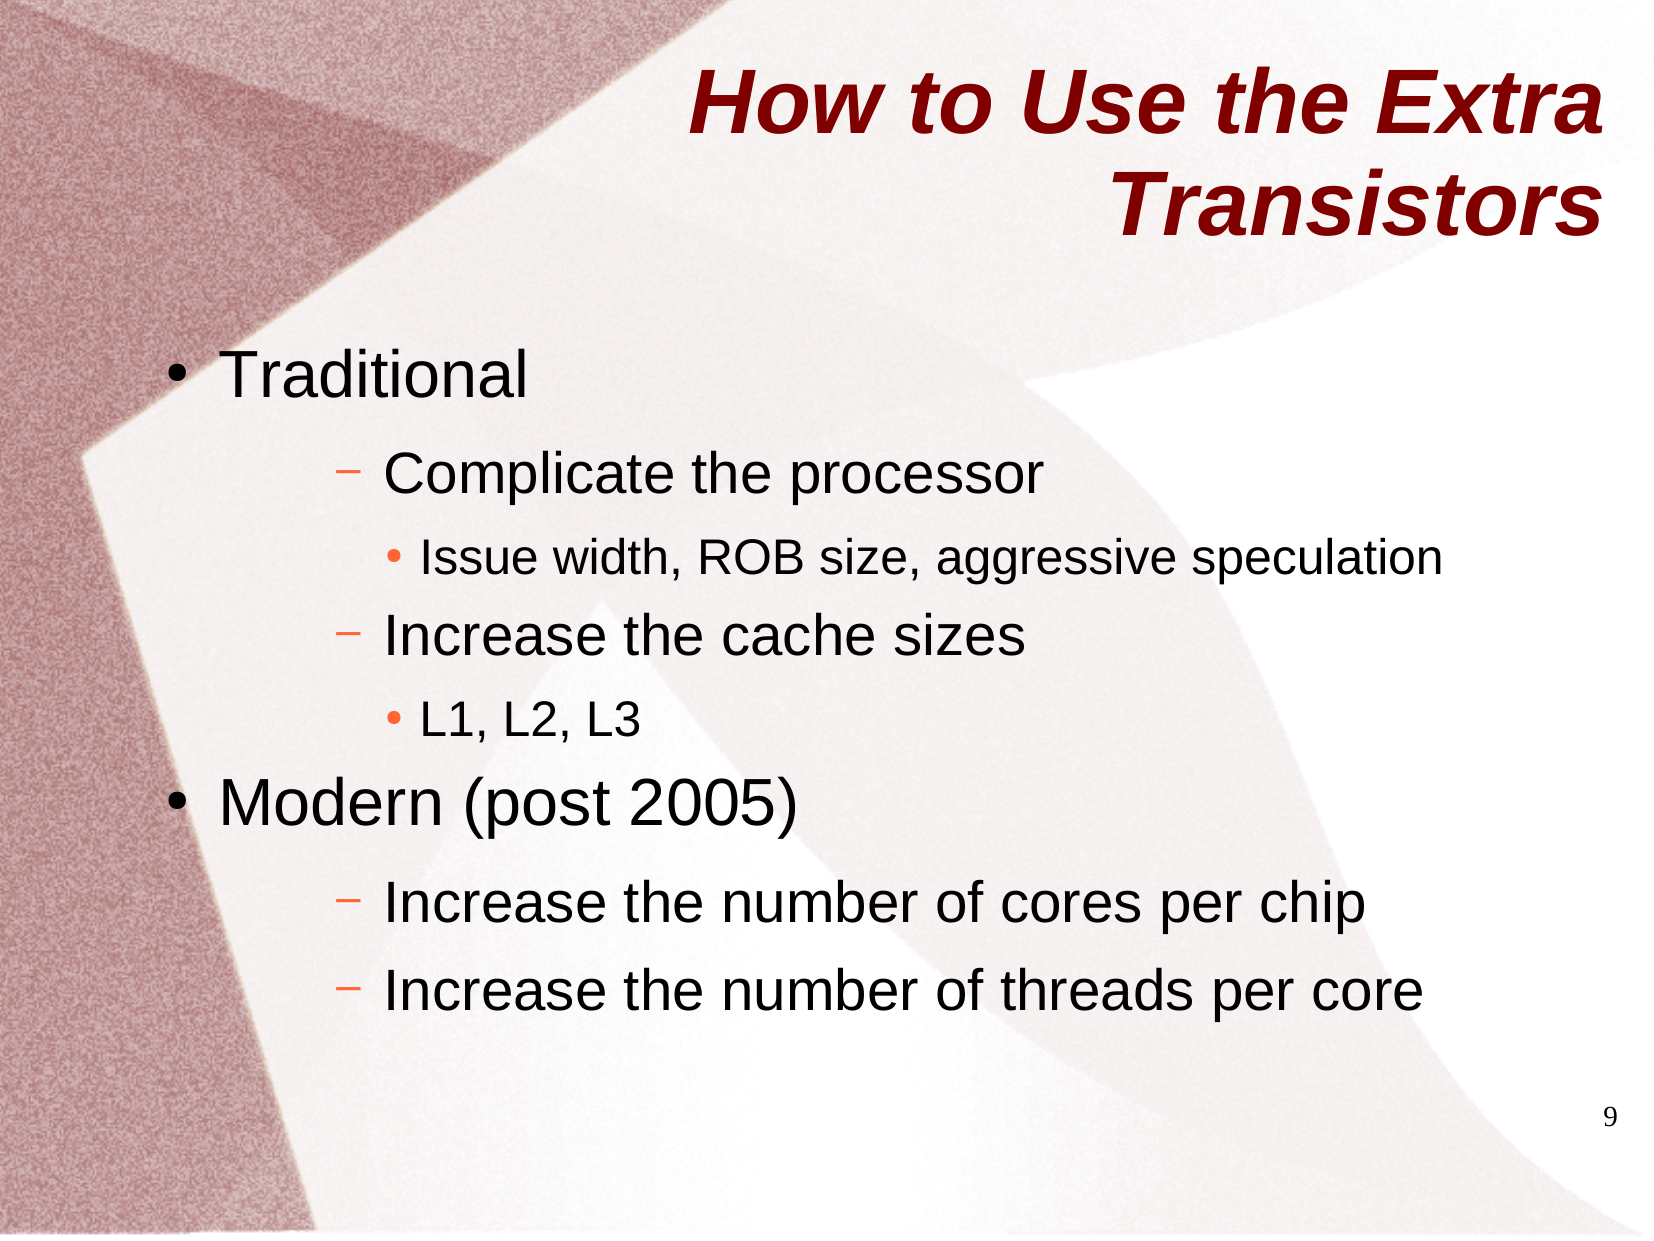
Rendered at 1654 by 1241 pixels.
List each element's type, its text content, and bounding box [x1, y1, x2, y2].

picture [0, 0, 1654, 1241]
title How to Use the Extra Transistors [596, 49, 1607, 257]
list Traditional Complicate the processor Issue width, ROB size, aggressive speculation Increase the cache sizes L1, L2, L3 Modern (post 2005) Increase the number of cores per chip Increase the number of threads per core [147, 336, 1506, 1156]
